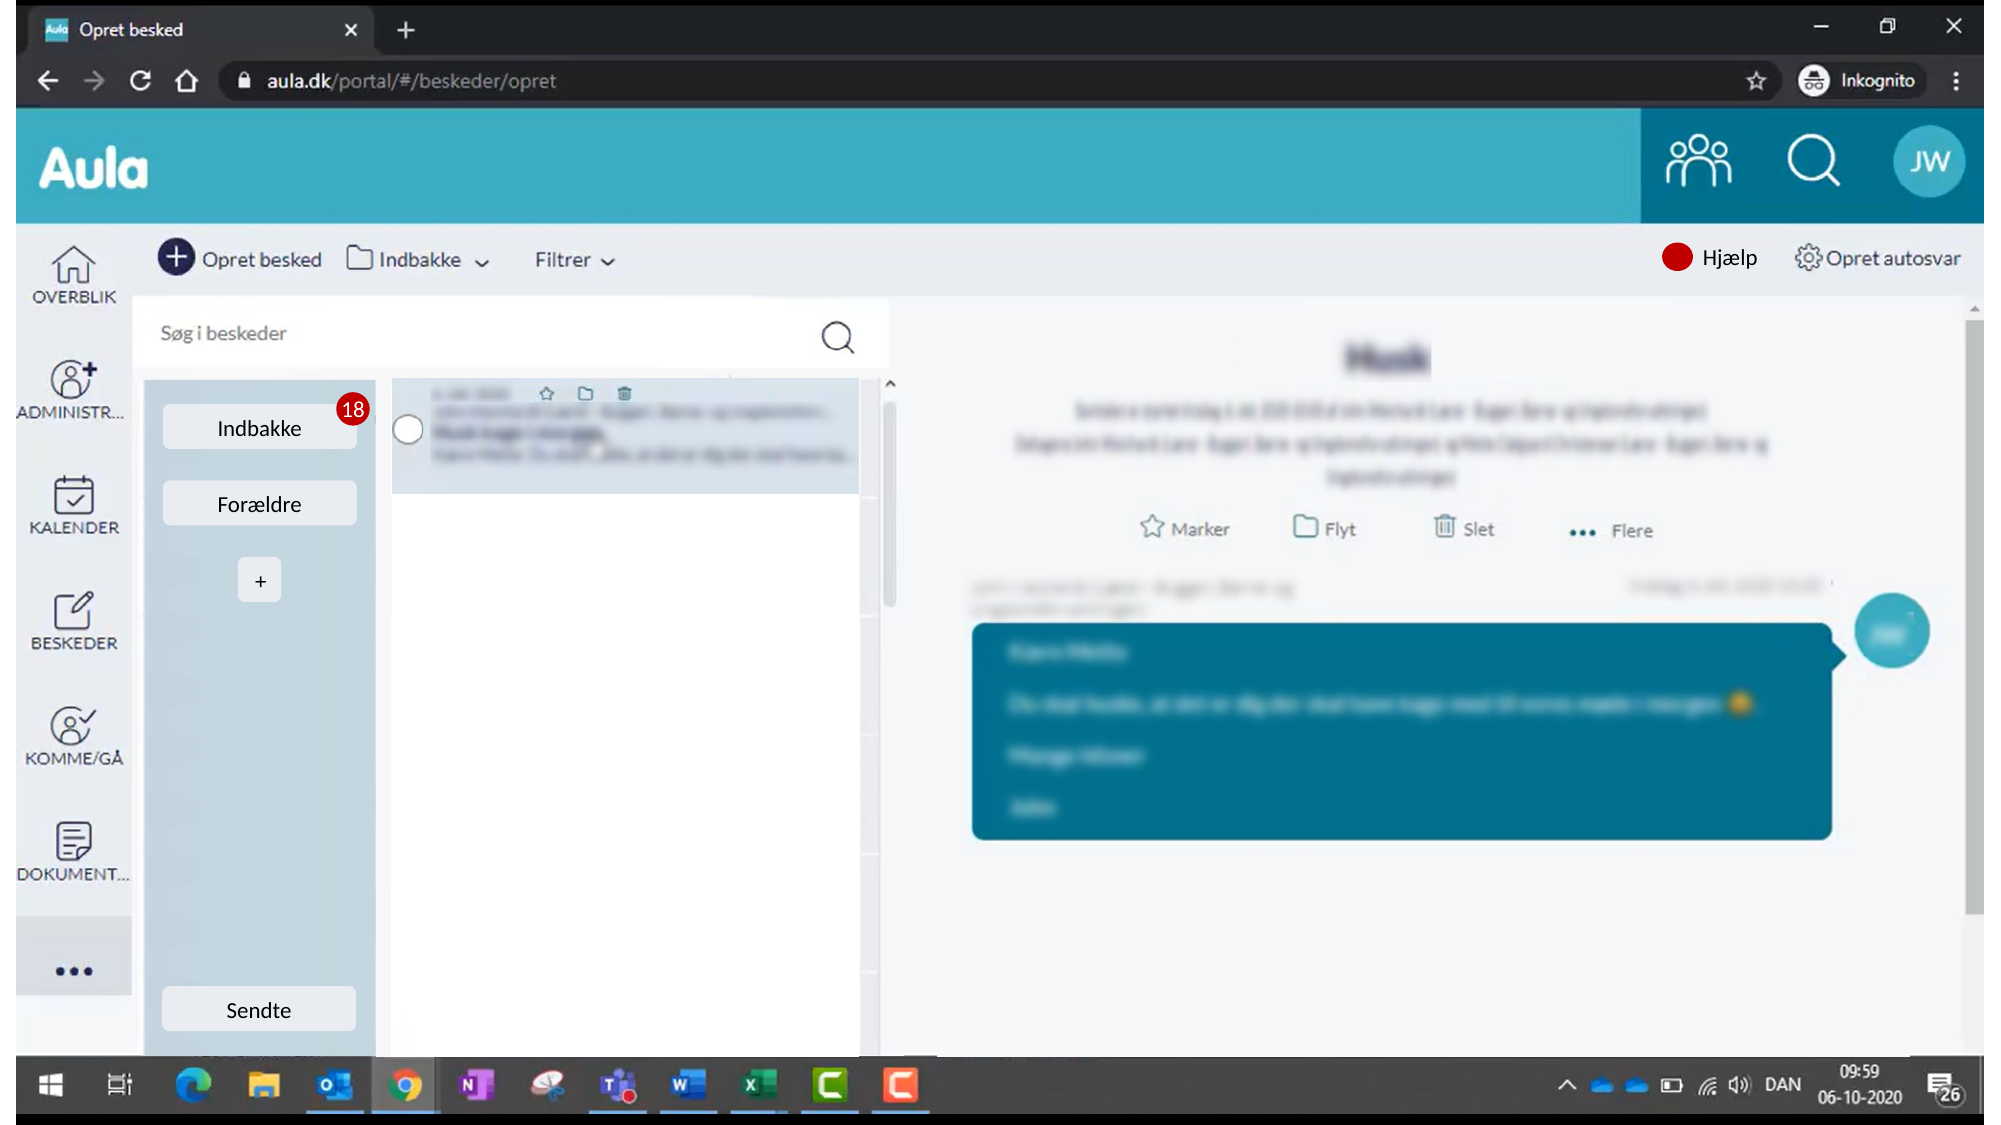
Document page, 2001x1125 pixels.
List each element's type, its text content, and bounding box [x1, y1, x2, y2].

text_box Forældre [162, 480, 357, 526]
picture [1666, 131, 1732, 191]
text_box Sendte [162, 986, 357, 1032]
picture [1893, 126, 1965, 197]
text_box Indbakke [162, 403, 357, 449]
text_box 18 [326, 387, 392, 431]
picture [1785, 128, 1840, 186]
text_box + [237, 556, 282, 602]
picture [16, 0, 1984, 1125]
text_box [1662, 242, 1687, 271]
text_box Hjælp [1687, 235, 1774, 279]
